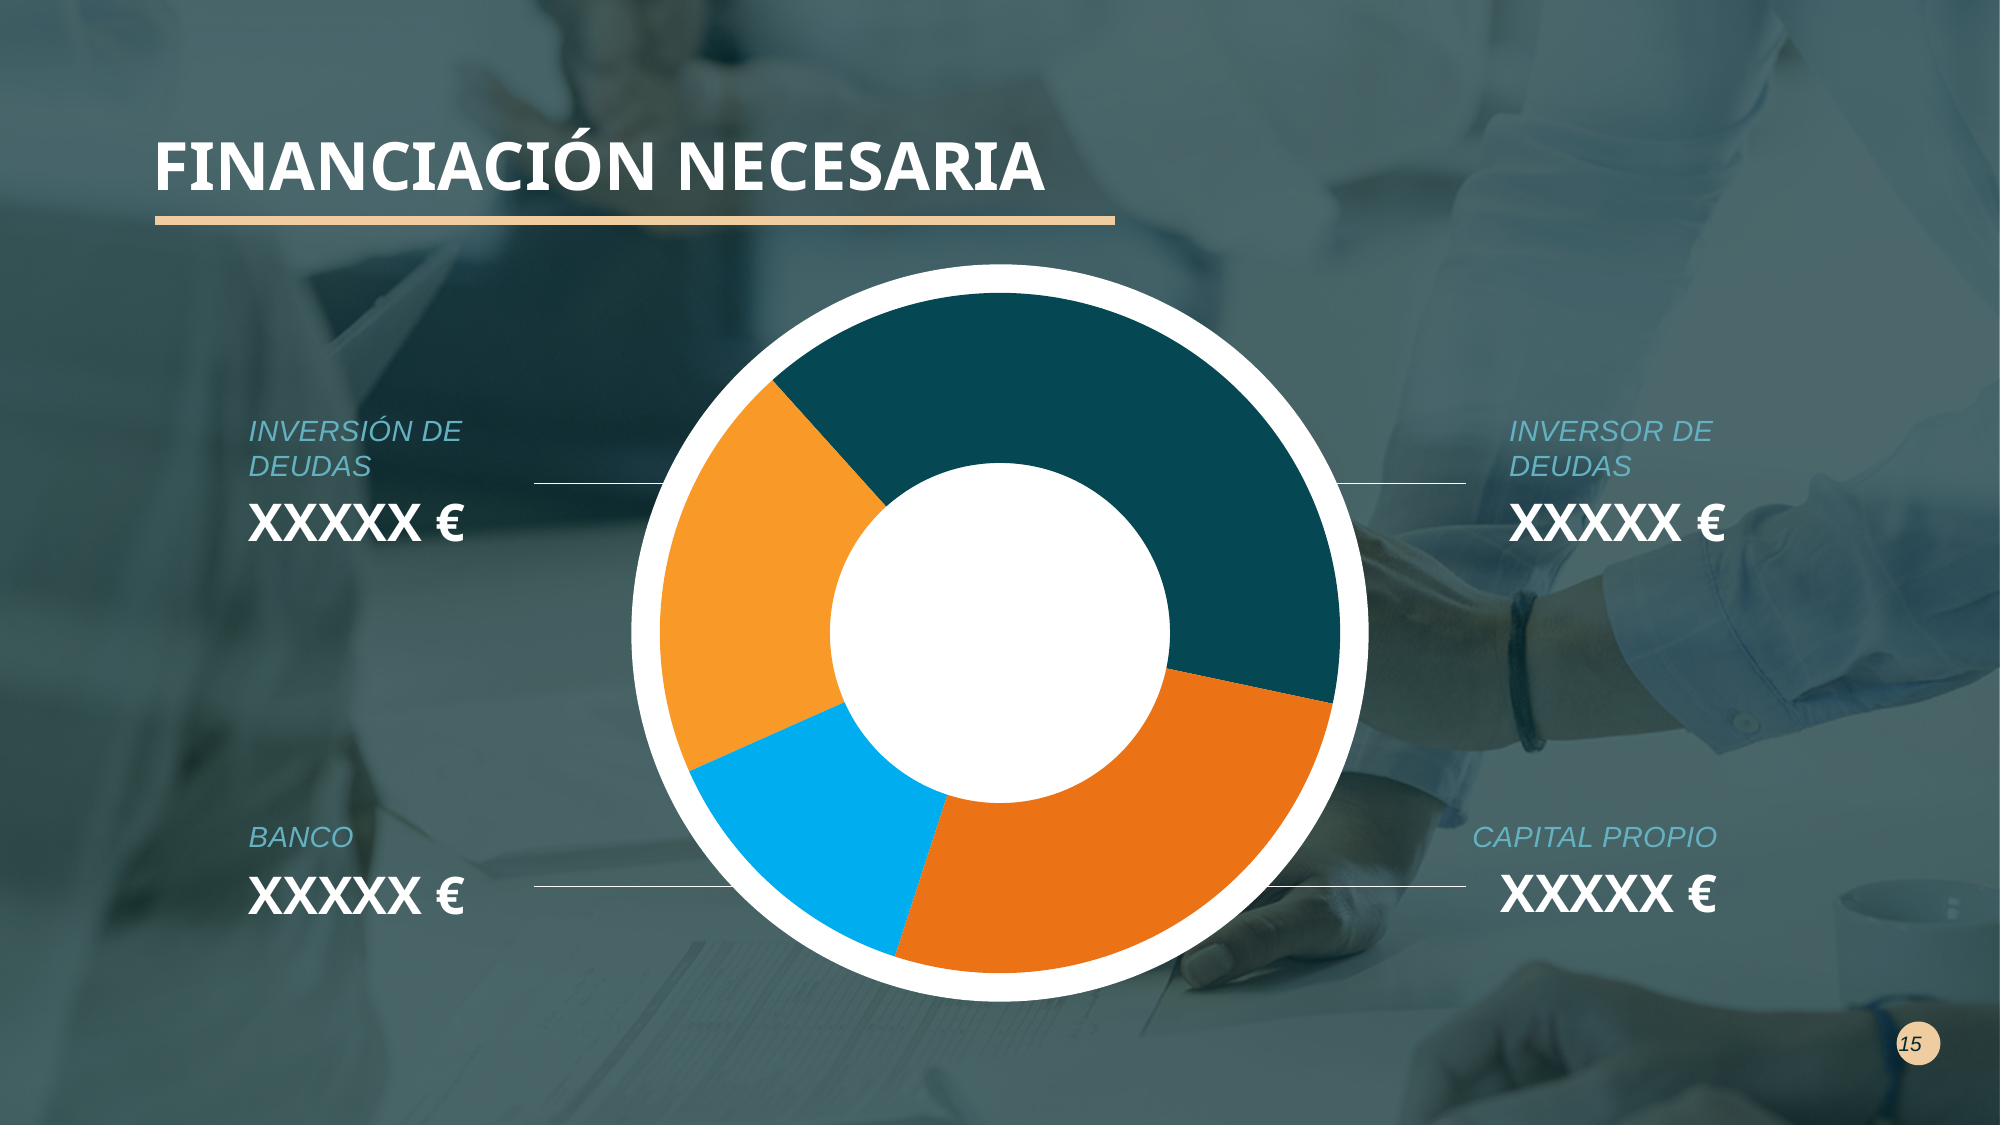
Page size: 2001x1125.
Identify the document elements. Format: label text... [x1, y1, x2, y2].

text_box 10 [1883, 1012, 1943, 1073]
text_box [0, 0, 2000, 1125]
text_box INVERSIÓN DE DEUDAS XXXXX € [246, 405, 541, 553]
text_box CAPITAL PROPIO XXXXX € [1472, 811, 1754, 928]
text_box INVERSOR DE DEUDAS XXXXX € [1507, 405, 1774, 553]
chart [413, 278, 1587, 988]
title FINANCIACIÓN NECESARIA [137, 59, 1863, 278]
text_box BANCO XXXXX € [246, 811, 511, 928]
